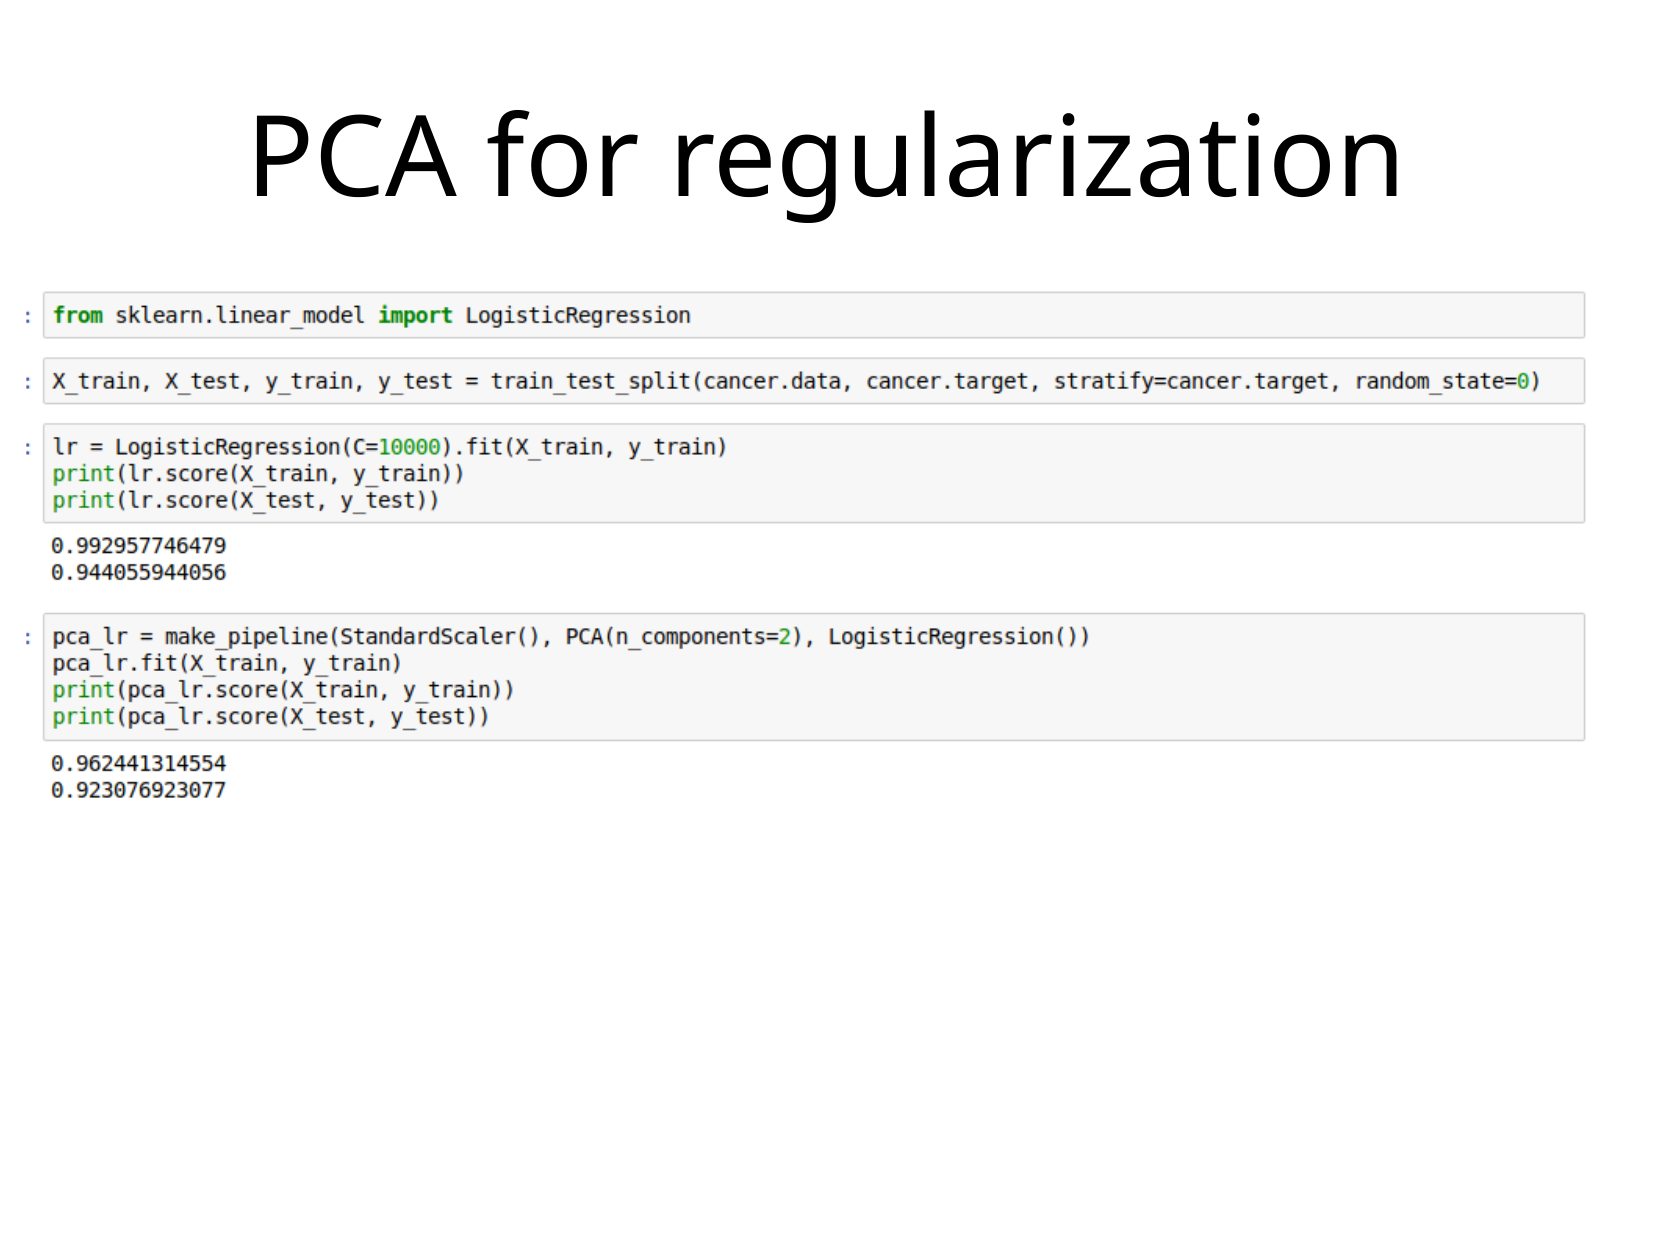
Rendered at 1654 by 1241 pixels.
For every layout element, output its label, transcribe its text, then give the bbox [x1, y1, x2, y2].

title PCA for regularization [82, 49, 1571, 257]
picture [26, 284, 1606, 812]
